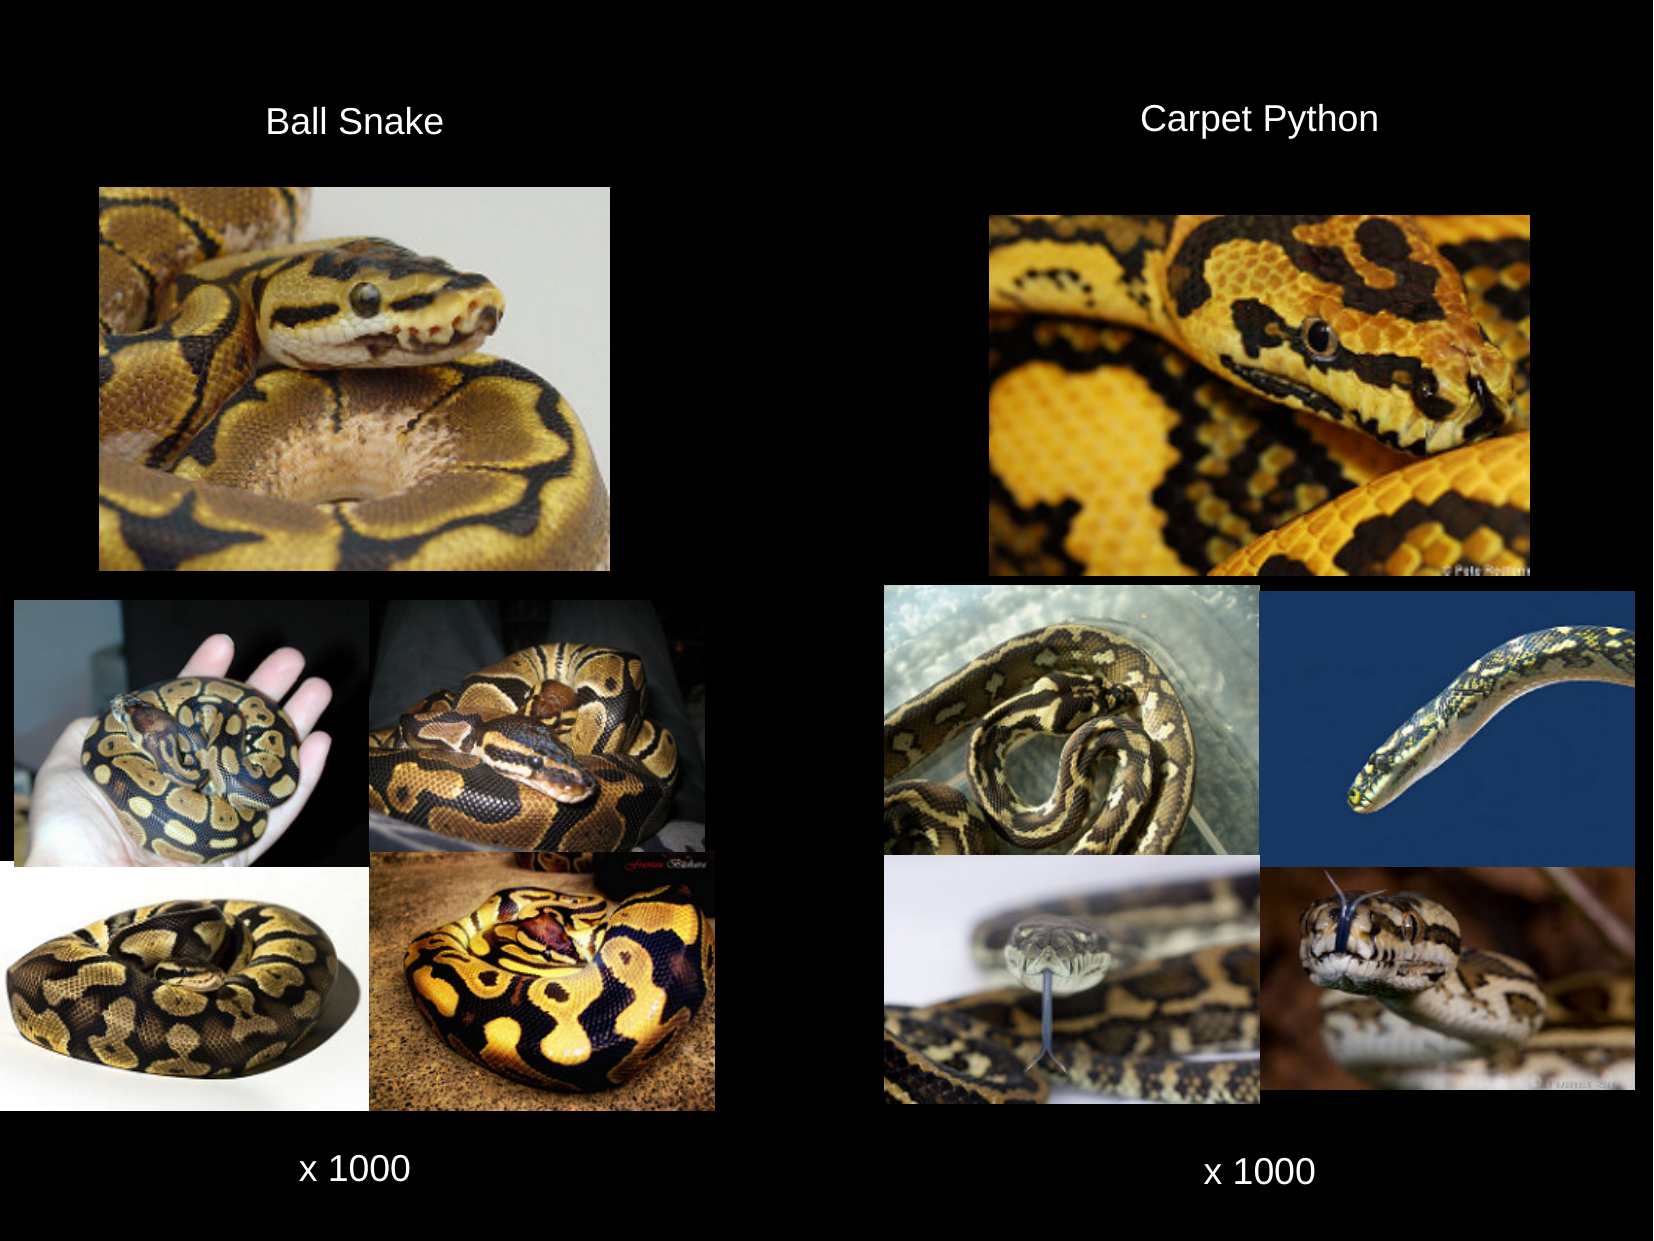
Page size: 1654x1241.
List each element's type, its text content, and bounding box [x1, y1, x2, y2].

picture [884, 585, 1635, 1104]
picture [99, 187, 610, 571]
text_box x 1000 [1004, 1143, 1515, 1201]
picture [0, 600, 715, 1111]
text_box Ball Snake [159, 93, 550, 151]
picture [989, 215, 1530, 576]
text_box Carpet Python [1042, 90, 1478, 147]
text_box x 1000 [99, 1140, 610, 1197]
